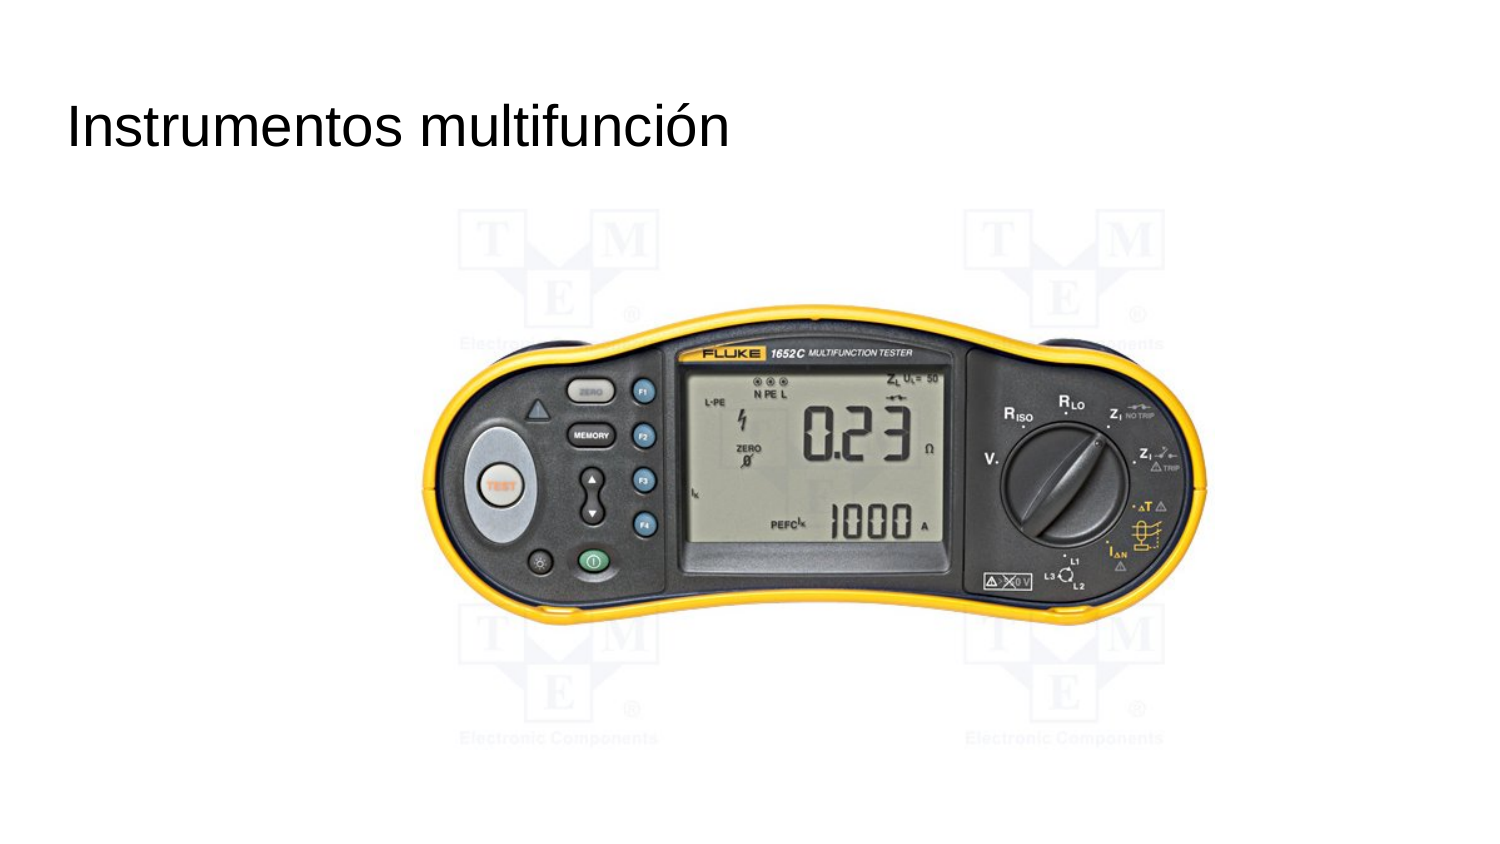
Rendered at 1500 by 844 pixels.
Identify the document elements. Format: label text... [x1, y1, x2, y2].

title Instrumentos multifunción [51, 72, 1449, 167]
picture [414, 169, 1215, 770]
